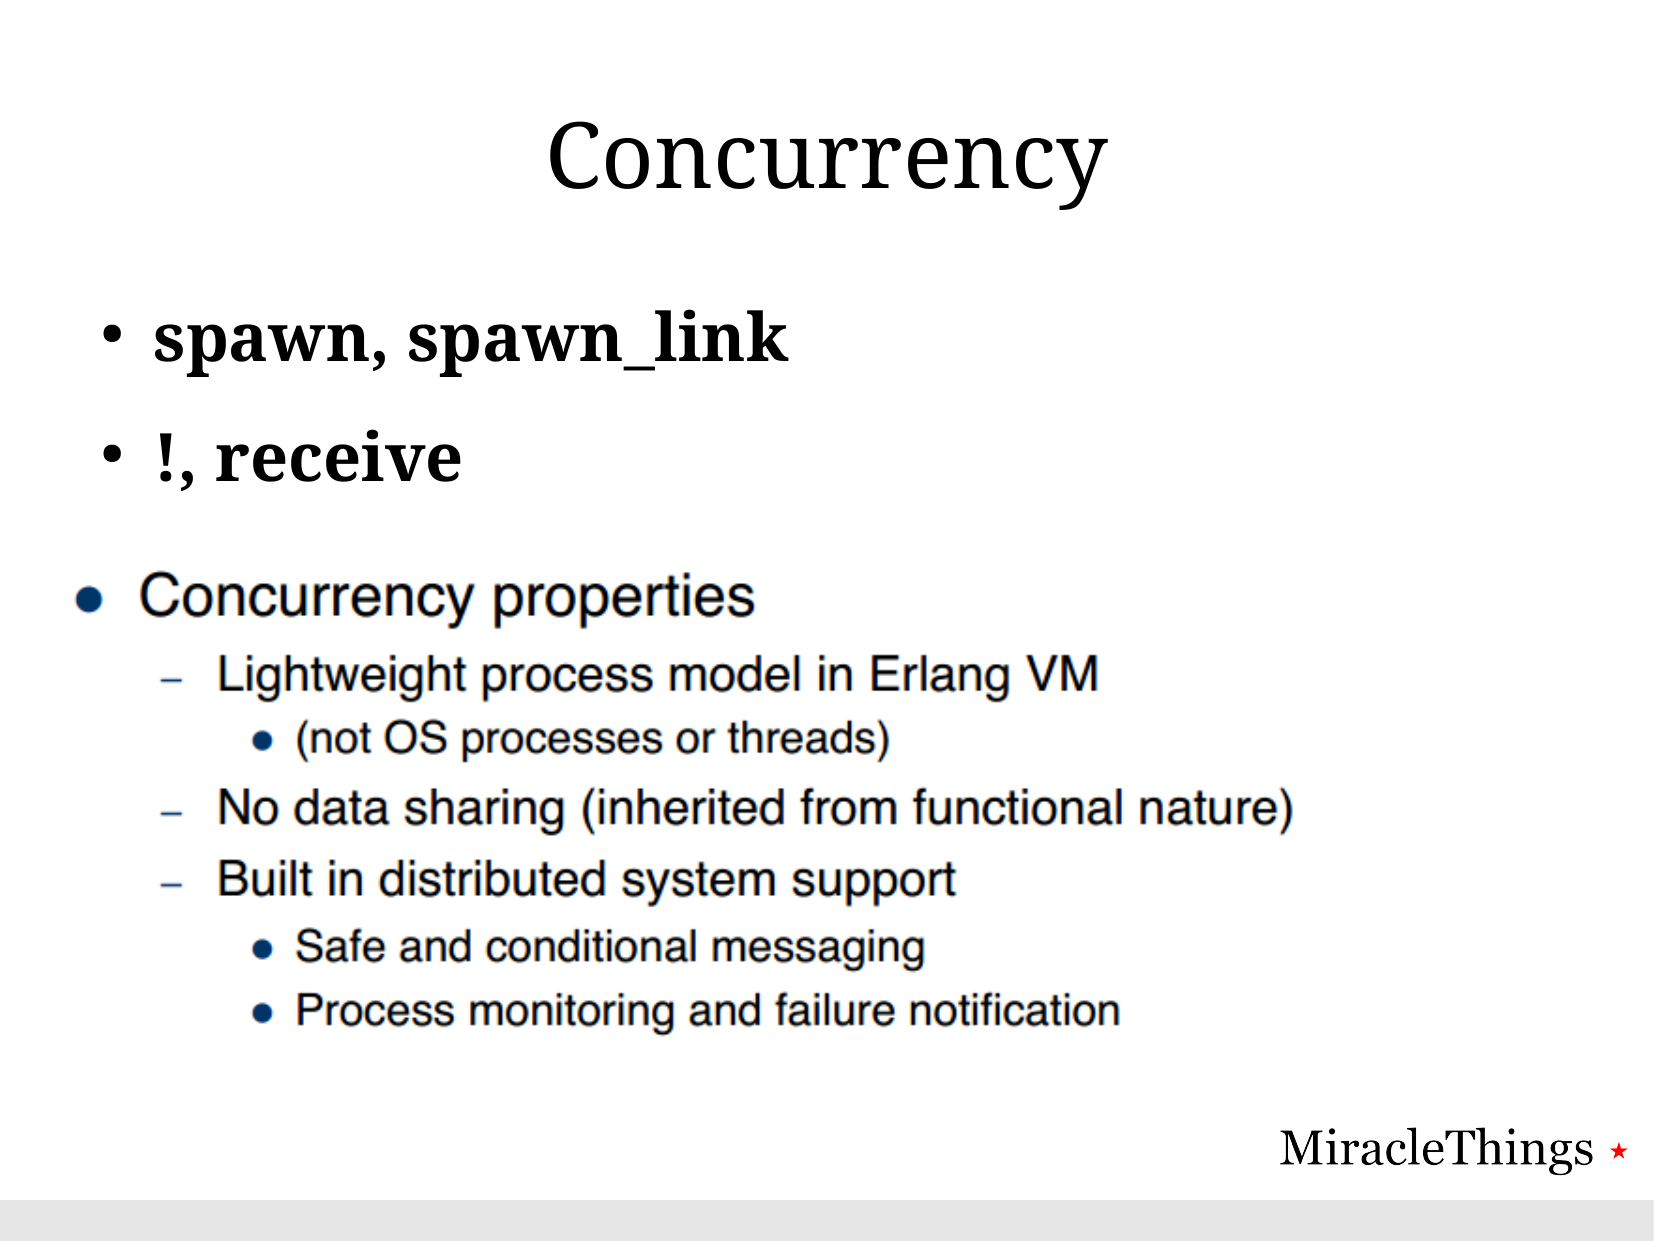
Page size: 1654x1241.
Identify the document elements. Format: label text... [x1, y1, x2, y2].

list spawn, spawn_link !, receive [82, 290, 1538, 1010]
title Concurrency [82, 49, 1571, 257]
picture [45, 539, 1654, 1200]
